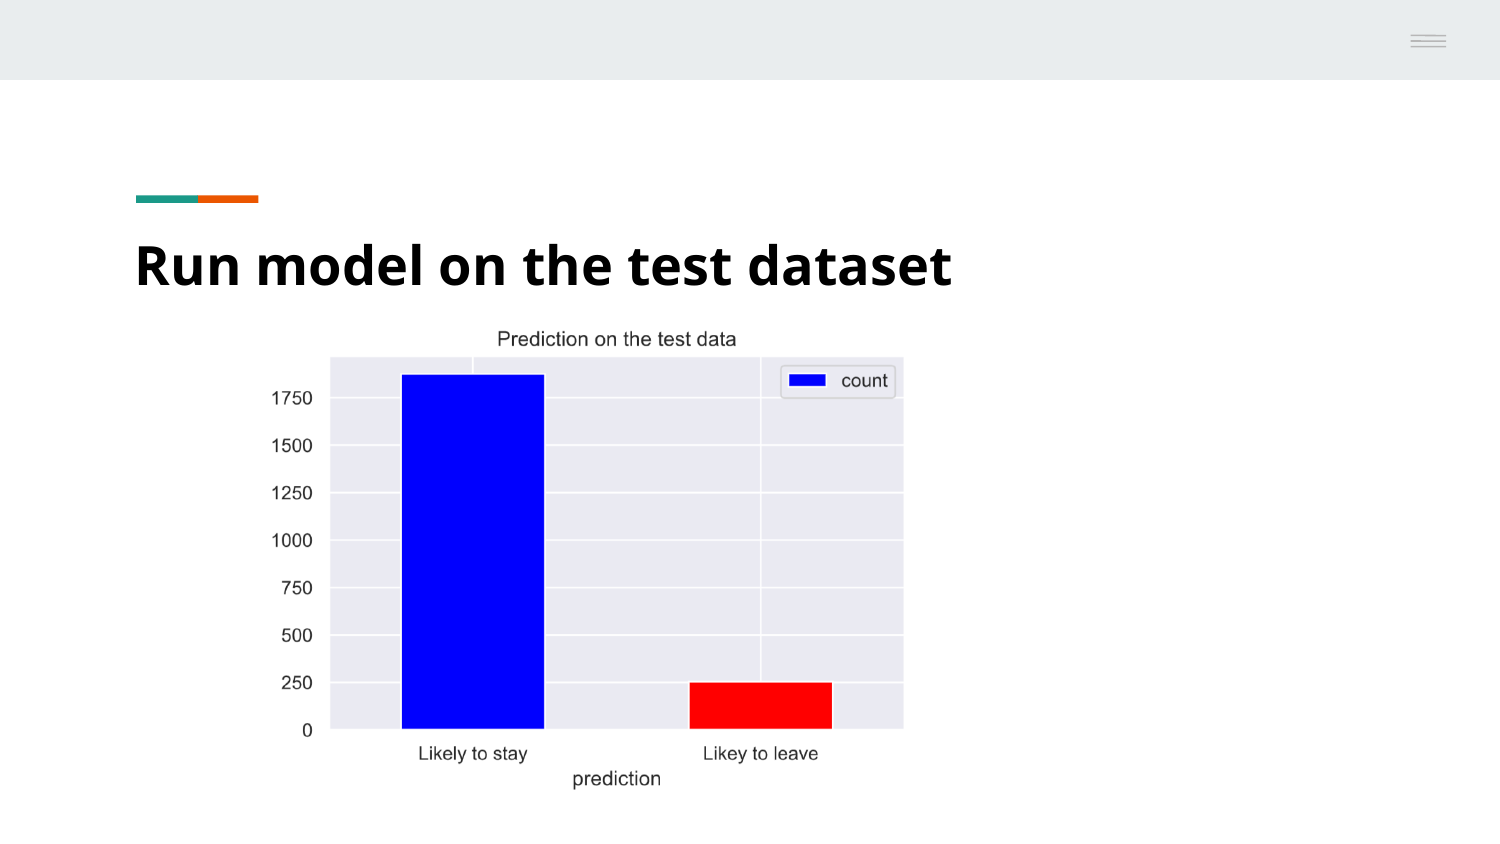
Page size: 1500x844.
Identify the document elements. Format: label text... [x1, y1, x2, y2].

picture [243, 319, 1126, 809]
title Run model on the test dataset [119, 216, 1381, 305]
